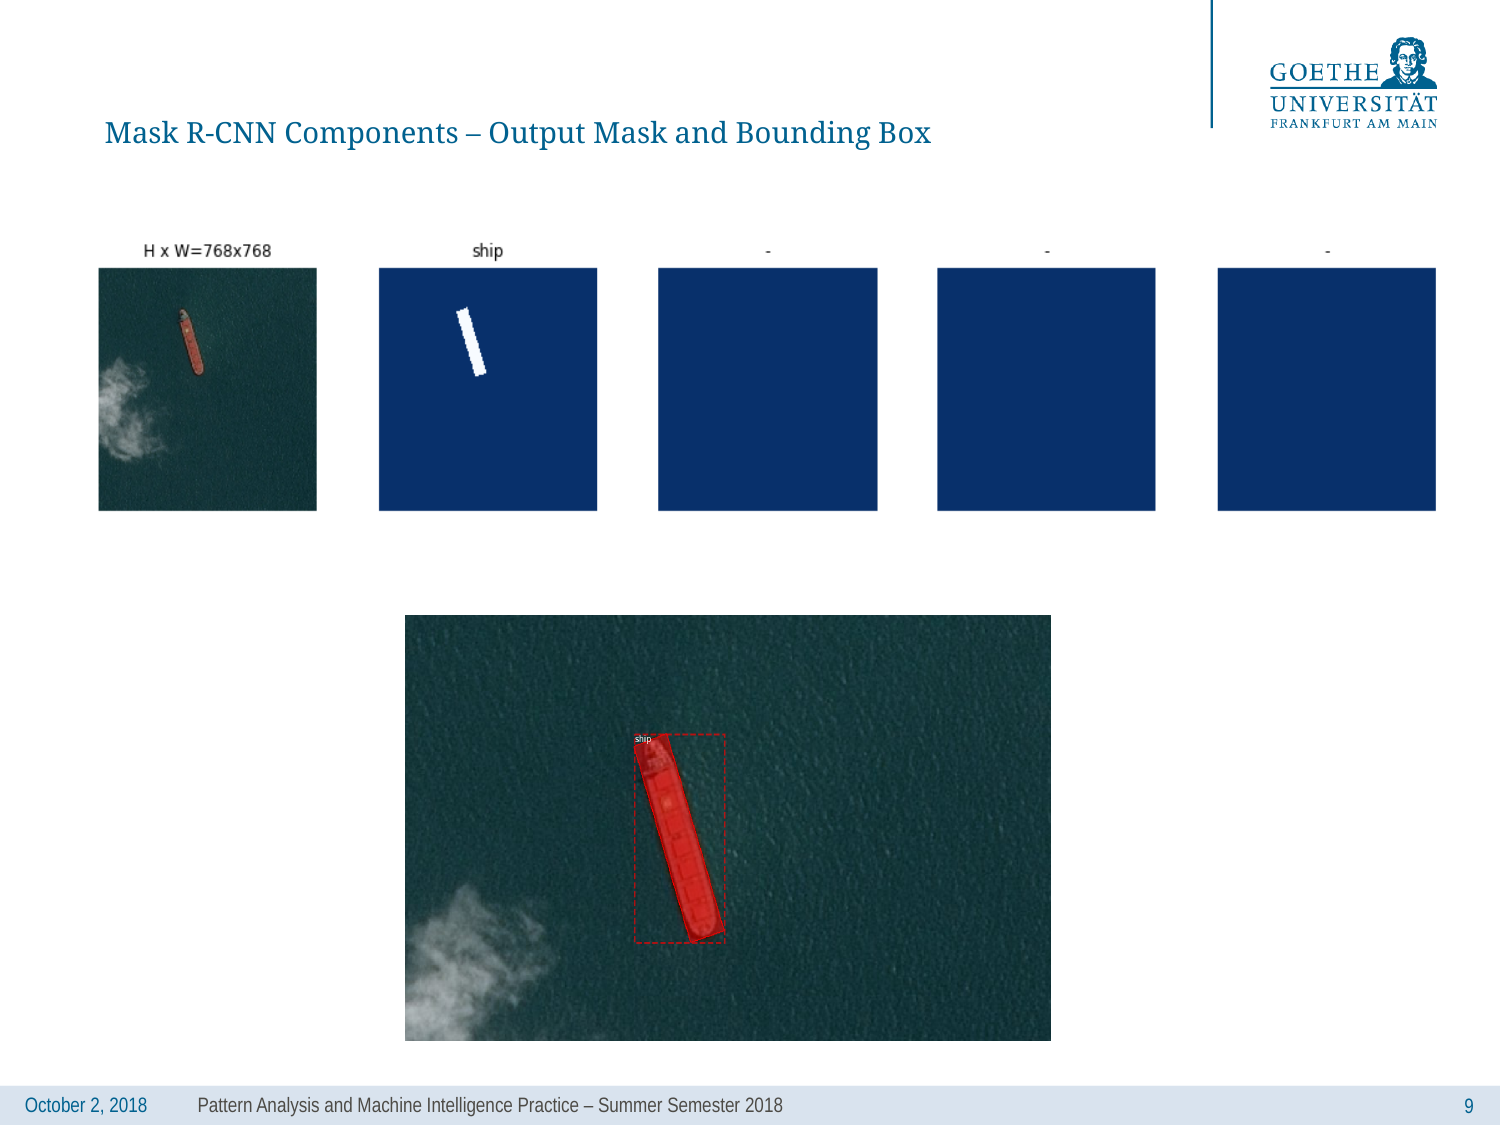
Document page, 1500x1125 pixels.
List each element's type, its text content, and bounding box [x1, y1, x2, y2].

text_box <number> [1417, 1092, 1474, 1122]
text_box Pattern Analysis and Machine Intelligence Practice – Summer Semester 2018 [183, 1091, 1341, 1120]
picture [0, 0, 1500, 1125]
text_box Mask R-CNN Components – Output Mask and Bounding Box [104, 19, 1187, 149]
